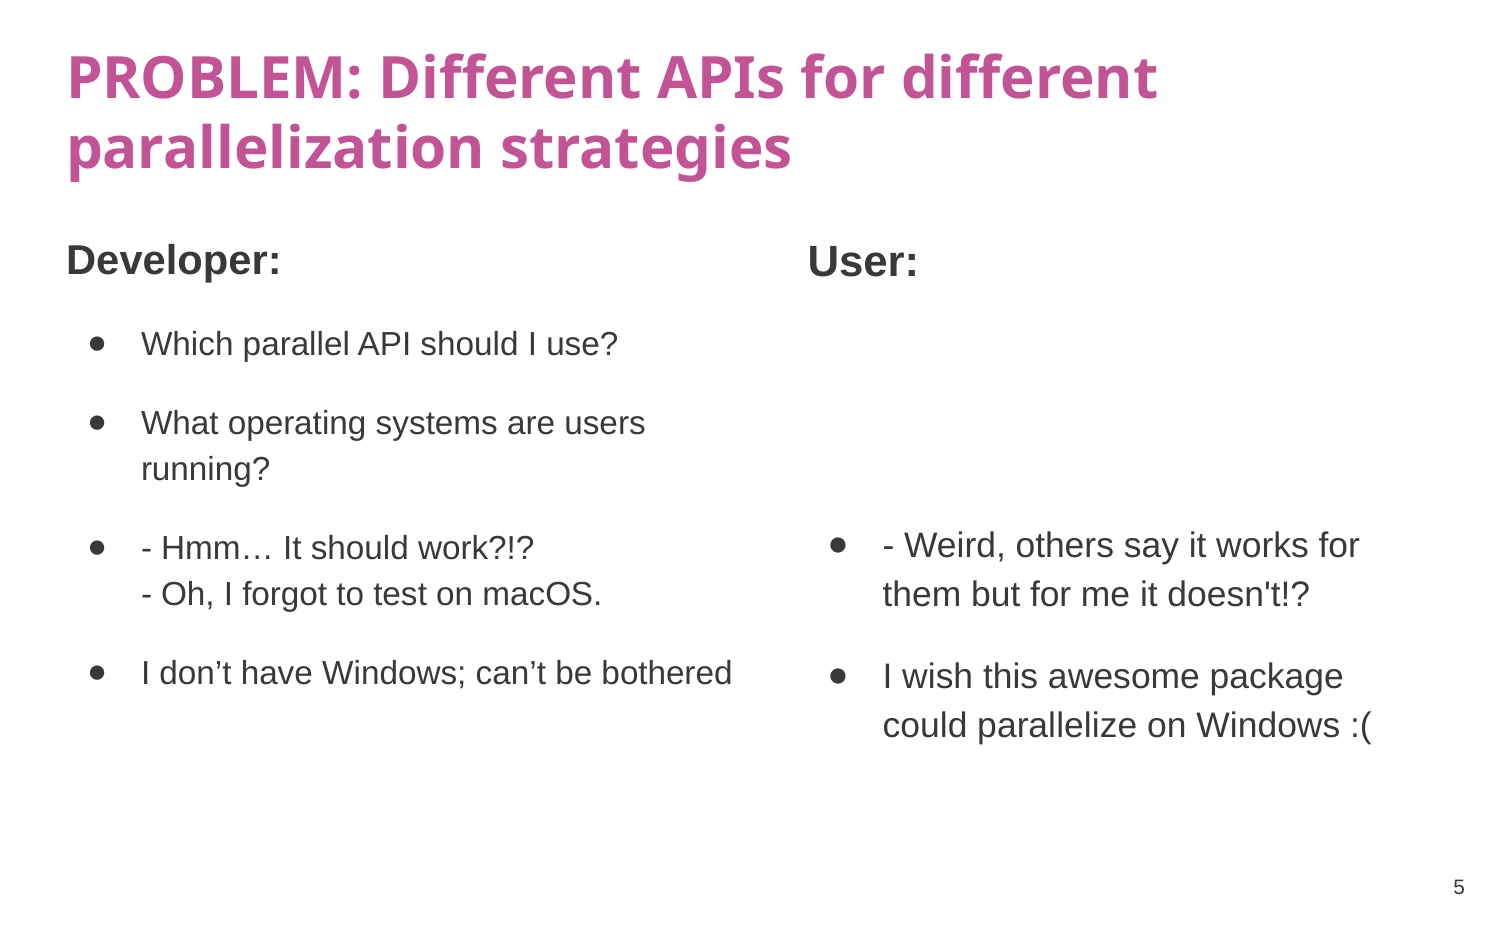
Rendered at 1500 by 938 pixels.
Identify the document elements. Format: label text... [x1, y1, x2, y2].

list Developer: Which parallel API should I use? What operating systems are users running? - Hmm… It should work?!? - Oh, I forgot to test on macOS. I don’t have Windows; can’t be bothered [51, 210, 750, 833]
slide_number <number> [1389, 849, 1480, 922]
title PROBLEM: Different APIs for different parallelization strategies [51, 25, 1449, 130]
list User: - Weird, others say it works for them but for me it doesn't!? I wish this awesome package could parallelize on Windows :( [792, 210, 1449, 833]
